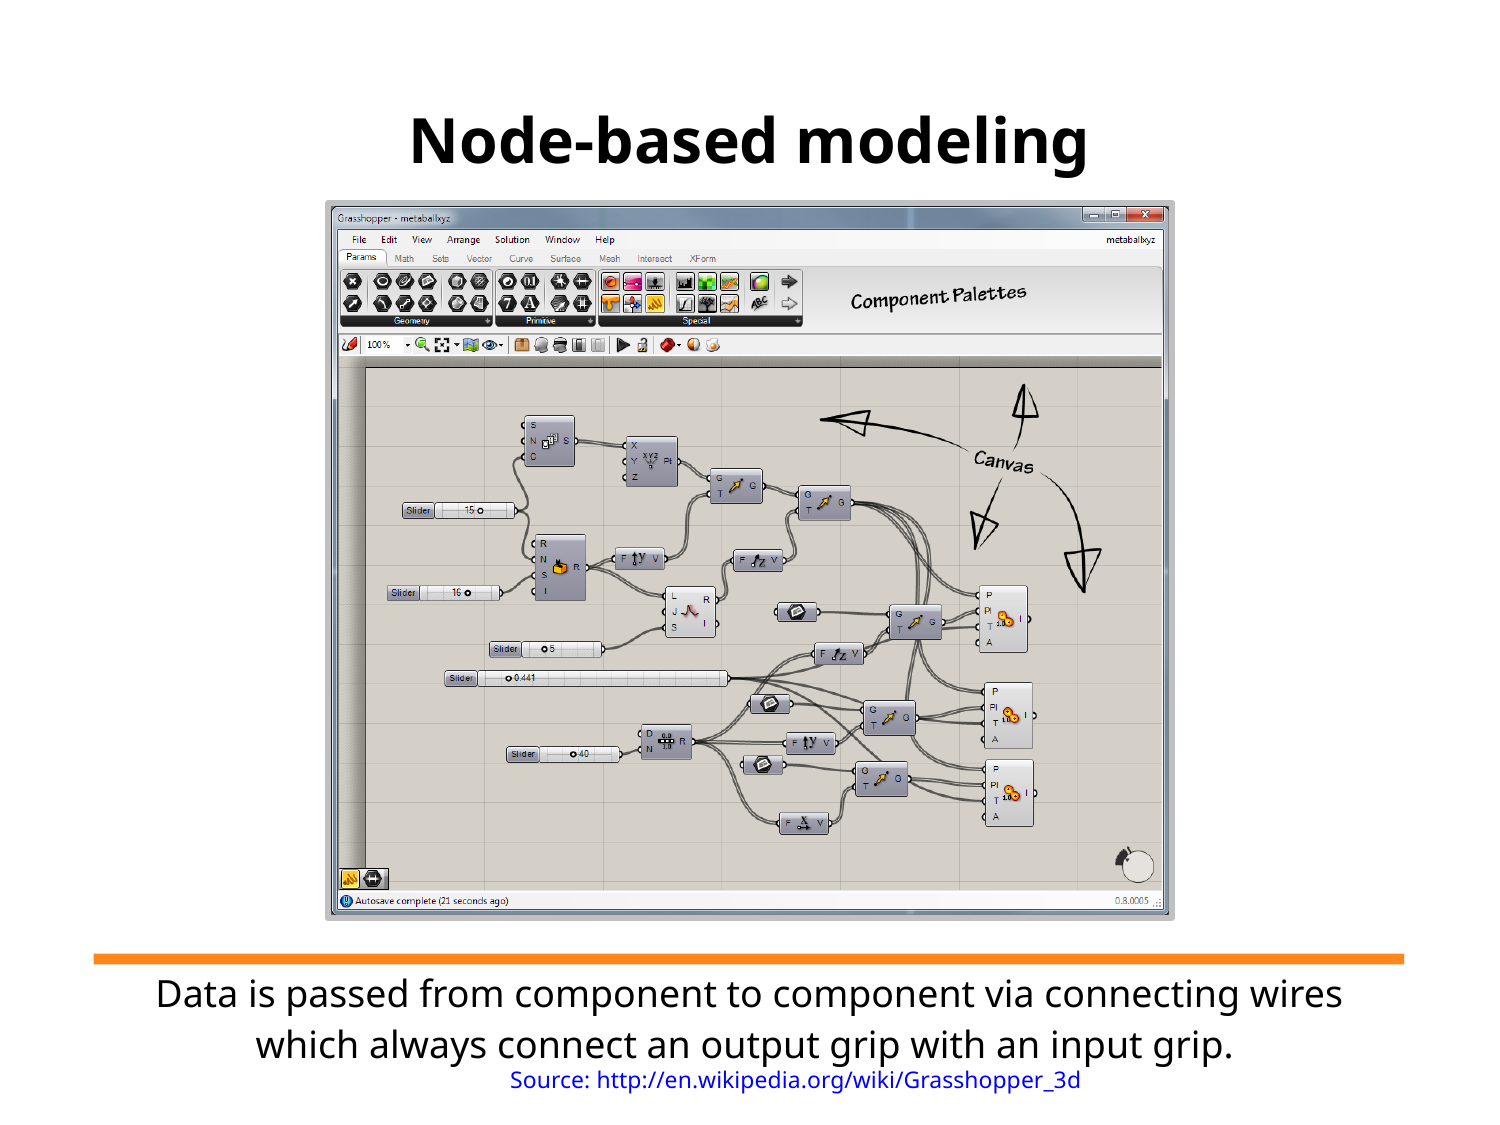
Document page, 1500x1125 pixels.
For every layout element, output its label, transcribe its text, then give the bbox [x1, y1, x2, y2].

title Node-based modeling [75, 44, 1426, 233]
picture [0, 0, 1500, 1125]
text_box Data is passed from component to component via connecting wires which always connect an output grip with an input grip. [125, 960, 1375, 1064]
text_box Source: http://en.wikipedia.org/wiki/Grasshopper_3d [495, 1064, 1005, 1098]
